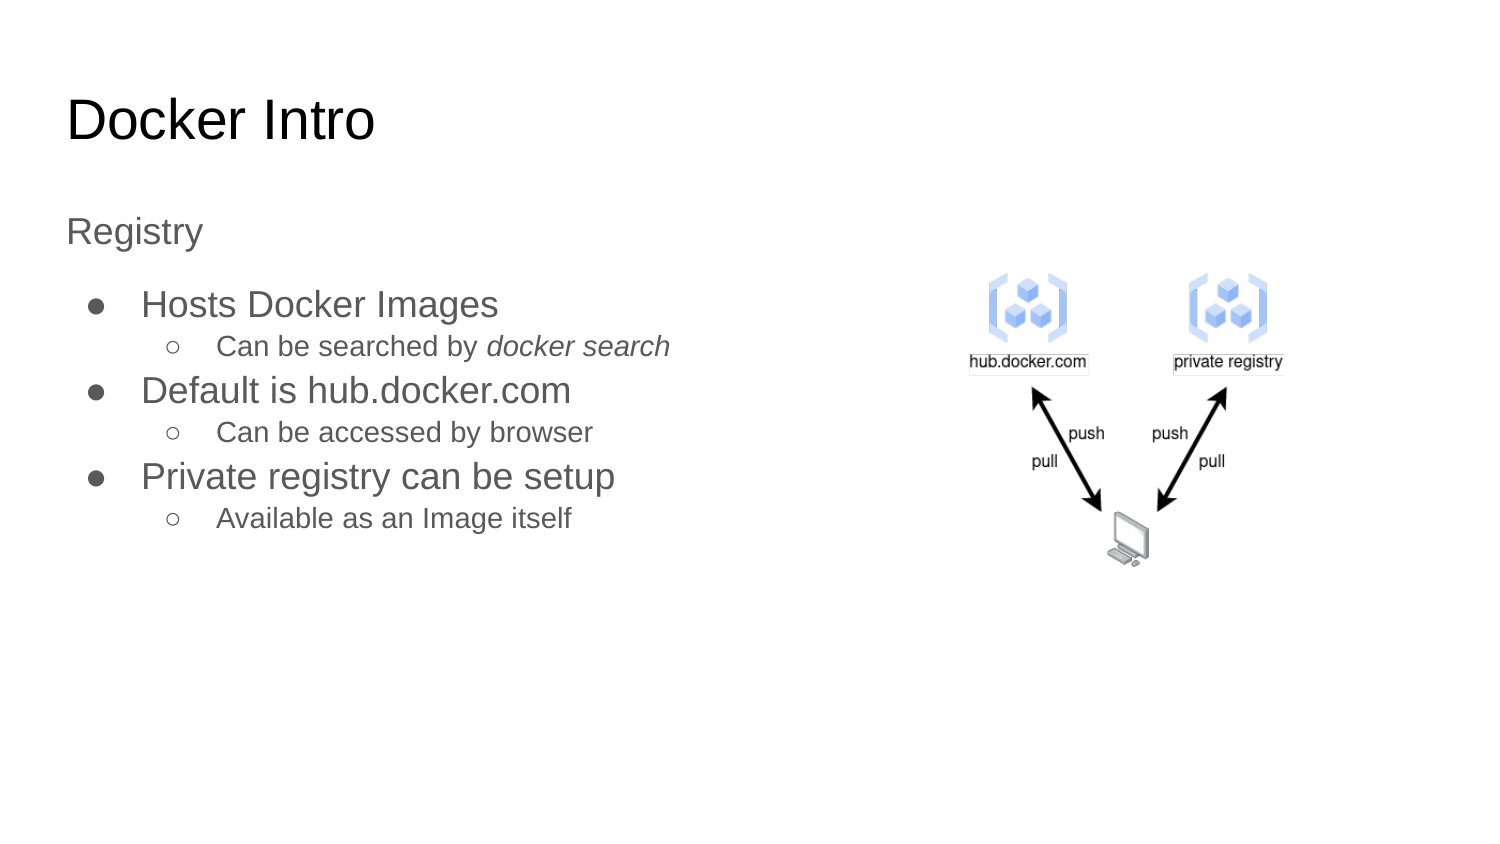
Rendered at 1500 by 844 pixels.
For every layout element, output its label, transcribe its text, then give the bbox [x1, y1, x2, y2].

picture [968, 273, 1285, 570]
list Registry Hosts Docker Images Can be searched by docker search Default is hub.docker.com Can be accessed by browser Private registry can be setup Available as an Image itself [51, 189, 1449, 750]
title Docker Intro [51, 72, 1449, 167]
